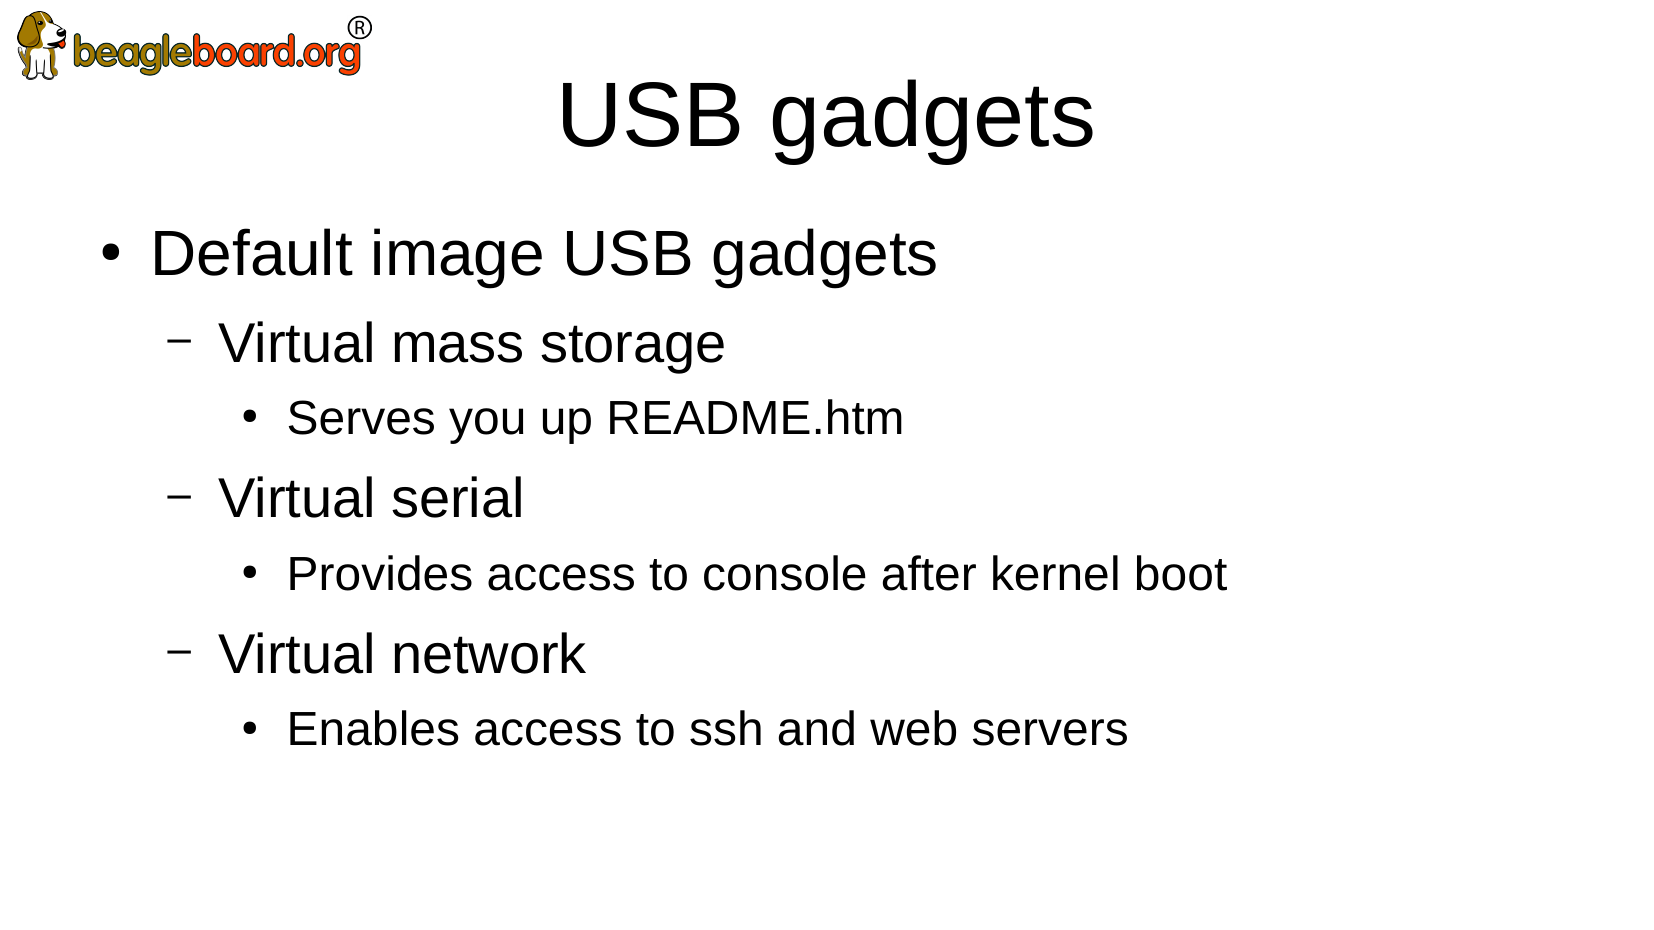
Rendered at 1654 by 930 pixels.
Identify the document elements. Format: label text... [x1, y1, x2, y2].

list Default image USB gadgets Virtual mass storage Serves you up README.htm Virtual serial Provides access to console after kernel boot Virtual network Enables access to ssh and web servers [82, 217, 1571, 757]
picture [17, 11, 372, 80]
title USB gadgets [82, 37, 1571, 193]
